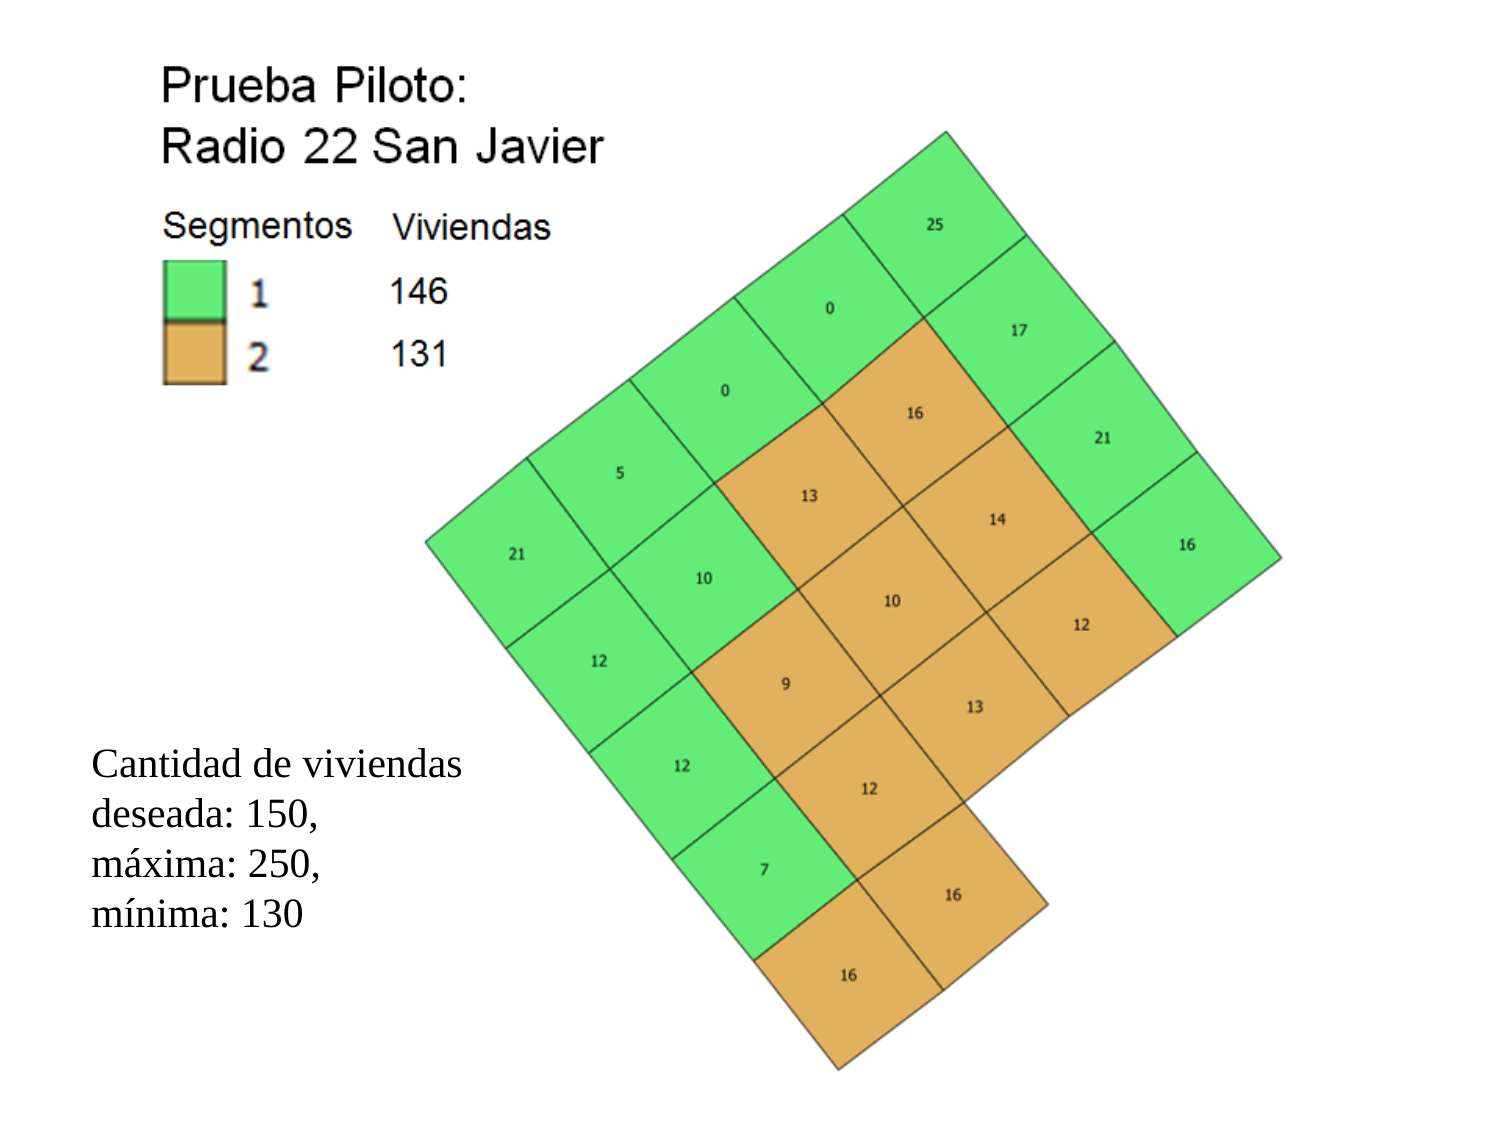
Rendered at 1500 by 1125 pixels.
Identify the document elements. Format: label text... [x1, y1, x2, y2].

text_box Cantidad de viviendas deseada: 150, máxima: 250, mínima: 130 [76, 727, 478, 944]
picture [147, 54, 1351, 1075]
